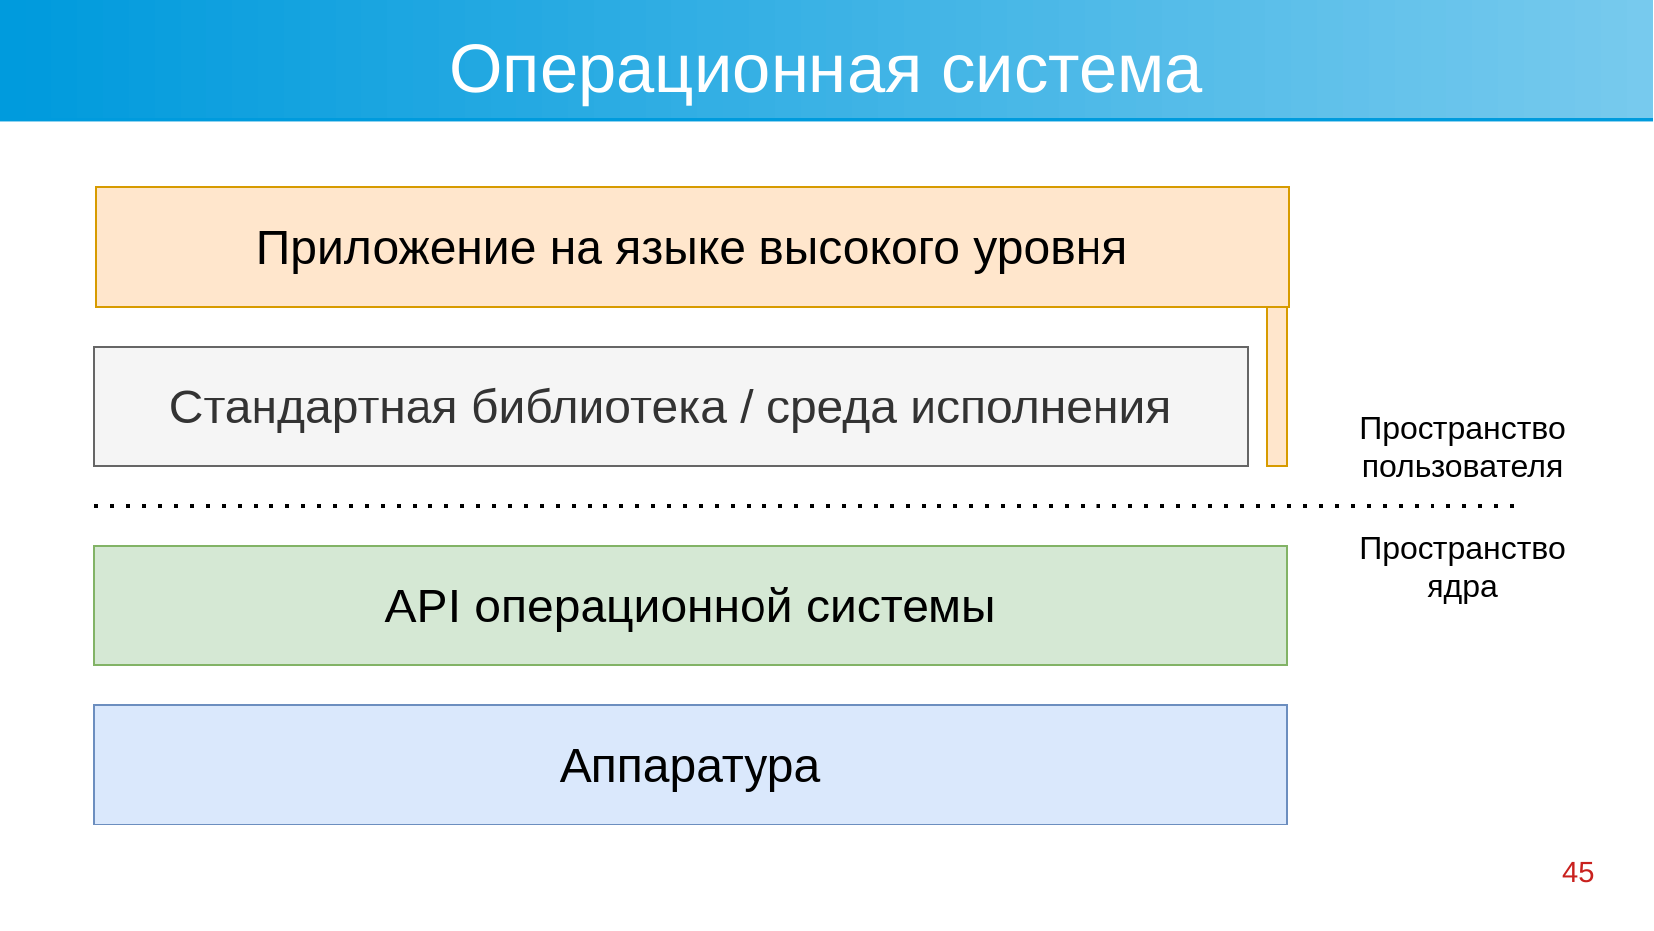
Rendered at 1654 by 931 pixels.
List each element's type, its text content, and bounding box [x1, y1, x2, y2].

title Операционная система [59, 29, 1595, 108]
picture [91, 186, 1600, 826]
